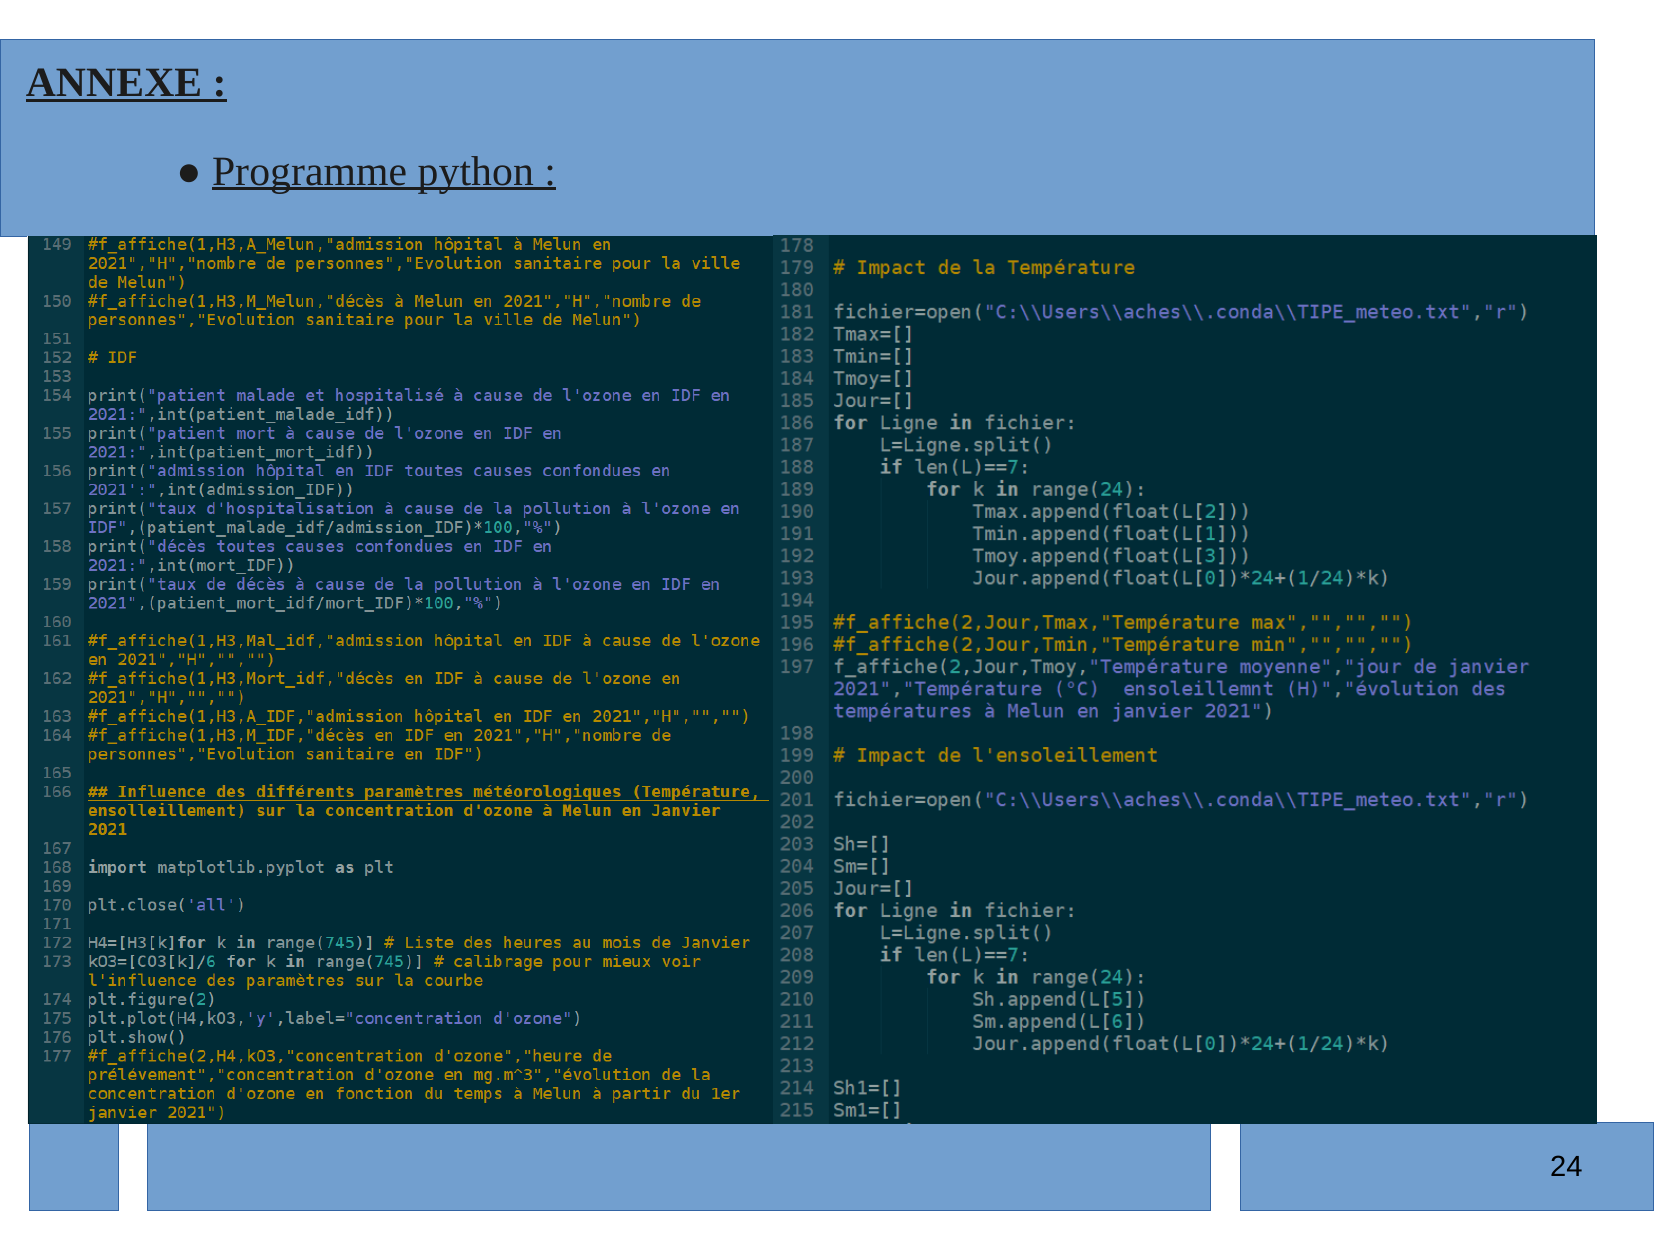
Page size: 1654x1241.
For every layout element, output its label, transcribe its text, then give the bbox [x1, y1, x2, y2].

picture [859, 907, 866, 917]
picture [1022, 685, 1030, 695]
picture [1290, 575, 1294, 586]
picture [683, 295, 689, 306]
picture [884, 1080, 888, 1096]
picture [928, 685, 959, 699]
picture [1252, 641, 1283, 650]
picture [411, 525, 421, 532]
picture [1438, 685, 1457, 695]
picture [1311, 305, 1319, 318]
picture [1160, 707, 1169, 717]
picture [997, 305, 1006, 318]
picture [833, 614, 855, 628]
picture [401, 1016, 411, 1023]
picture [238, 506, 245, 513]
picture [975, 929, 982, 939]
picture [247, 296, 255, 306]
picture [951, 441, 960, 451]
picture [1508, 663, 1517, 673]
picture [1197, 504, 1202, 520]
picture [593, 808, 600, 815]
picture [986, 1040, 1005, 1050]
picture [1080, 796, 1088, 806]
picture [963, 707, 971, 717]
picture [895, 1102, 899, 1118]
picture [351, 1091, 362, 1098]
picture [1253, 304, 1261, 318]
picture [1032, 703, 1040, 717]
picture [1369, 685, 1377, 695]
picture [1147, 304, 1155, 318]
picture [884, 1102, 888, 1118]
picture [976, 660, 981, 673]
picture [1011, 663, 1018, 673]
picture [1312, 1037, 1319, 1051]
picture [836, 882, 842, 894]
picture [1147, 749, 1156, 761]
picture [603, 940, 611, 947]
picture [1044, 974, 1052, 983]
picture [858, 308, 866, 318]
picture [1137, 574, 1146, 584]
picture [1242, 571, 1247, 579]
picture [472, 1091, 487, 1102]
picture [570, 714, 578, 721]
picture [974, 505, 983, 517]
picture [94, 258, 100, 266]
picture [406, 1053, 421, 1061]
picture [405, 808, 413, 815]
picture [895, 326, 900, 342]
picture [1032, 552, 1040, 562]
picture [1255, 1037, 1261, 1045]
picture [204, 393, 213, 400]
picture [1392, 796, 1413, 806]
picture [1228, 641, 1239, 650]
picture [1067, 752, 1076, 761]
picture [1067, 974, 1075, 987]
picture [583, 789, 600, 800]
picture [963, 949, 972, 961]
picture [1219, 570, 1224, 586]
picture [371, 544, 382, 551]
picture [1089, 748, 1098, 761]
picture [928, 464, 947, 473]
picture [906, 796, 925, 806]
picture [1172, 619, 1191, 628]
picture [1102, 793, 1110, 808]
picture [1057, 907, 1065, 916]
picture [168, 1050, 174, 1061]
picture [1160, 527, 1168, 540]
picture [120, 447, 124, 457]
picture [928, 419, 937, 429]
picture [858, 663, 866, 673]
picture [159, 1035, 166, 1042]
picture [218, 937, 222, 947]
picture [1197, 1036, 1202, 1052]
picture [986, 703, 994, 717]
picture [1264, 308, 1273, 318]
picture [1287, 793, 1296, 808]
picture [584, 468, 599, 475]
picture [148, 317, 154, 324]
picture [1010, 508, 1017, 517]
picture [1358, 571, 1363, 579]
picture [205, 1091, 213, 1098]
picture [1091, 308, 1098, 318]
picture [1276, 663, 1295, 673]
picture [1322, 305, 1331, 318]
picture [284, 865, 289, 875]
picture [474, 789, 487, 796]
picture [1125, 548, 1133, 562]
picture [401, 789, 422, 796]
picture [917, 704, 924, 717]
picture [939, 973, 948, 983]
picture [846, 885, 865, 894]
picture [1104, 991, 1109, 1007]
picture [494, 956, 501, 966]
picture [1044, 419, 1053, 429]
picture [881, 614, 890, 628]
picture [584, 1072, 591, 1079]
picture [1136, 796, 1144, 806]
picture [199, 730, 203, 740]
picture [1055, 574, 1064, 588]
picture [1195, 305, 1203, 320]
picture [477, 600, 482, 608]
picture [835, 682, 855, 695]
picture [1369, 308, 1378, 318]
picture [894, 707, 902, 717]
picture [495, 1012, 501, 1023]
picture [962, 419, 971, 429]
picture [1032, 996, 1040, 1009]
picture [1043, 793, 1052, 806]
picture [319, 408, 323, 419]
picture [952, 974, 959, 983]
picture [178, 487, 184, 494]
picture [928, 308, 948, 322]
picture [996, 752, 1016, 761]
picture [1159, 637, 1169, 650]
picture [312, 1053, 322, 1061]
picture [1193, 638, 1213, 650]
picture [728, 506, 738, 513]
picture [150, 1035, 159, 1042]
picture [247, 752, 253, 759]
picture [148, 978, 154, 985]
picture [1043, 305, 1052, 318]
picture [871, 331, 878, 340]
picture [846, 331, 866, 340]
picture [1113, 663, 1145, 677]
picture [893, 614, 901, 628]
picture [872, 858, 877, 874]
picture [628, 295, 645, 306]
picture [343, 1053, 352, 1061]
picture [148, 808, 155, 815]
picture [881, 637, 890, 650]
picture [504, 937, 510, 947]
picture [416, 468, 427, 475]
picture [1229, 308, 1248, 318]
picture [158, 865, 166, 872]
picture [1090, 1036, 1098, 1050]
picture [894, 907, 901, 917]
picture [835, 859, 867, 872]
picture [594, 582, 605, 589]
picture [1032, 508, 1040, 517]
picture [1008, 704, 1030, 717]
picture [120, 409, 124, 419]
picture [1218, 663, 1227, 673]
picture [159, 937, 163, 947]
picture [628, 676, 639, 683]
picture [1104, 504, 1108, 519]
picture [282, 752, 288, 759]
picture [416, 432, 423, 438]
picture [1020, 1018, 1029, 1032]
picture [1276, 573, 1285, 583]
picture [1009, 552, 1017, 566]
picture [1067, 508, 1086, 517]
picture [975, 482, 983, 495]
picture [836, 792, 843, 806]
picture [1356, 796, 1366, 806]
picture [584, 393, 591, 400]
picture [906, 326, 911, 342]
picture [739, 638, 747, 645]
picture [835, 1080, 854, 1094]
picture [951, 308, 970, 318]
picture [1114, 483, 1122, 495]
picture [1032, 685, 1041, 695]
picture [504, 789, 511, 795]
picture [1067, 574, 1086, 584]
picture [539, 1016, 550, 1023]
picture [895, 348, 900, 364]
picture [997, 925, 1005, 939]
picture [1127, 1014, 1131, 1029]
picture [272, 1091, 283, 1098]
picture [1174, 570, 1178, 585]
picture [1264, 796, 1273, 806]
picture [1276, 305, 1284, 320]
picture [1160, 308, 1169, 318]
picture [158, 789, 165, 796]
picture [1172, 308, 1179, 318]
picture [435, 635, 441, 645]
picture [1195, 685, 1203, 695]
picture [1057, 419, 1065, 429]
picture [915, 749, 924, 761]
picture [540, 711, 546, 721]
picture [1125, 707, 1133, 717]
picture [1311, 793, 1319, 806]
picture [1033, 907, 1040, 917]
picture [939, 929, 947, 939]
picture [1334, 571, 1342, 584]
picture [1497, 663, 1505, 673]
picture [869, 792, 877, 806]
picture [928, 796, 948, 810]
picture [951, 796, 970, 806]
picture [1287, 305, 1296, 320]
picture [257, 465, 263, 475]
picture [1160, 505, 1168, 517]
picture [1161, 663, 1169, 673]
picture [563, 789, 571, 800]
picture [1313, 681, 1317, 697]
picture [1197, 570, 1202, 586]
picture [951, 907, 971, 917]
picture [603, 959, 611, 966]
picture [120, 692, 124, 702]
picture [1080, 308, 1084, 318]
picture [1290, 681, 1294, 697]
picture [451, 749, 457, 759]
picture [1298, 682, 1308, 695]
picture [1427, 663, 1436, 673]
picture [1043, 574, 1052, 588]
picture [1160, 796, 1169, 806]
picture [1055, 552, 1064, 566]
picture [871, 682, 878, 695]
picture [500, 714, 510, 721]
picture [228, 752, 235, 759]
picture [975, 969, 983, 983]
picture [1184, 707, 1192, 717]
picture [227, 503, 233, 513]
picture [1219, 641, 1227, 650]
picture [871, 397, 891, 407]
picture [504, 1072, 512, 1079]
picture [1298, 305, 1308, 318]
picture [953, 949, 957, 963]
picture [871, 885, 891, 894]
picture [247, 636, 255, 645]
picture [1183, 685, 1192, 695]
picture [836, 394, 842, 407]
picture [1194, 616, 1213, 628]
picture [835, 1103, 856, 1116]
picture [997, 486, 1017, 495]
picture [1009, 996, 1017, 1005]
picture [1054, 752, 1065, 761]
picture [118, 468, 124, 475]
picture [1137, 508, 1156, 517]
picture [836, 659, 843, 673]
picture [1183, 571, 1192, 584]
picture [1183, 793, 1191, 808]
picture [505, 582, 516, 589]
picture [871, 659, 878, 673]
picture [474, 1072, 482, 1079]
picture [846, 397, 865, 407]
picture [859, 419, 866, 429]
text_box ● Programme python : [176, 147, 1566, 283]
picture [1090, 1015, 1099, 1027]
picture [594, 506, 609, 513]
picture [282, 487, 293, 494]
picture [904, 419, 913, 433]
picture [336, 582, 342, 589]
picture [535, 296, 539, 306]
picture [1415, 682, 1423, 695]
picture [951, 929, 960, 939]
picture [175, 1072, 184, 1079]
picture [998, 530, 1006, 540]
picture [1406, 637, 1410, 653]
picture [1092, 681, 1096, 697]
picture [939, 486, 948, 495]
picture [90, 787, 96, 796]
picture [1032, 530, 1040, 540]
picture [975, 685, 983, 695]
picture [1056, 796, 1063, 806]
picture [415, 730, 420, 740]
picture [1160, 549, 1168, 562]
picture [1276, 793, 1284, 808]
picture [1124, 641, 1156, 655]
picture [916, 659, 923, 673]
picture [638, 1072, 649, 1079]
picture [223, 786, 234, 796]
picture [94, 560, 100, 568]
picture [718, 393, 728, 400]
picture [985, 441, 994, 455]
picture [1311, 571, 1319, 586]
picture [1498, 796, 1506, 806]
picture [1114, 1036, 1122, 1050]
picture [283, 940, 293, 947]
picture [412, 676, 421, 683]
picture [997, 437, 1006, 451]
picture [985, 638, 993, 650]
picture [120, 598, 124, 608]
picture [1055, 707, 1063, 717]
picture [1473, 681, 1481, 695]
picture [953, 461, 957, 475]
picture [1043, 1040, 1052, 1054]
picture [872, 836, 877, 852]
picture [118, 544, 124, 551]
picture [118, 277, 126, 287]
picture [1264, 663, 1273, 677]
picture [1148, 552, 1156, 562]
picture [1380, 685, 1390, 695]
picture [1034, 974, 1041, 983]
picture [1009, 419, 1017, 429]
picture [151, 902, 156, 910]
picture [986, 574, 1001, 584]
picture [1112, 638, 1123, 650]
picture [1021, 926, 1029, 939]
picture [1276, 619, 1284, 628]
picture [199, 711, 203, 721]
picture [997, 793, 1006, 806]
picture [858, 682, 867, 695]
picture [104, 1091, 115, 1098]
picture [951, 707, 960, 717]
picture [1160, 571, 1168, 584]
picture [928, 907, 937, 917]
picture [1009, 1018, 1017, 1027]
picture [1067, 796, 1076, 806]
picture [326, 601, 334, 608]
picture [199, 296, 203, 306]
picture [1043, 616, 1053, 628]
picture [1485, 685, 1494, 695]
picture [1112, 616, 1123, 628]
picture [405, 317, 412, 328]
picture [228, 317, 235, 324]
picture [135, 1091, 144, 1098]
picture [99, 865, 111, 875]
picture [440, 431, 446, 438]
picture [928, 929, 936, 943]
picture [882, 796, 890, 806]
picture [1020, 415, 1028, 429]
picture [347, 865, 353, 872]
picture [659, 468, 667, 475]
picture [238, 1072, 253, 1079]
picture [1104, 1036, 1108, 1052]
picture [1067, 486, 1075, 499]
picture [134, 752, 140, 759]
picture [904, 641, 913, 650]
picture [27, 236, 83, 1124]
picture [1217, 681, 1226, 695]
picture [1197, 526, 1202, 542]
picture [1137, 1040, 1146, 1050]
picture [1301, 1037, 1307, 1050]
picture [228, 544, 243, 551]
picture [1183, 549, 1192, 562]
picture [836, 304, 843, 318]
picture [1043, 530, 1052, 544]
picture [165, 978, 174, 985]
picture [208, 1012, 213, 1023]
picture [894, 663, 901, 673]
picture [371, 789, 378, 796]
picture [1427, 305, 1435, 318]
picture [451, 673, 457, 683]
picture [986, 663, 1001, 673]
picture [985, 530, 995, 540]
picture [430, 714, 437, 724]
picture [336, 389, 342, 400]
picture [929, 969, 936, 983]
picture [1183, 305, 1191, 320]
picture [904, 907, 913, 921]
picture [1125, 504, 1133, 517]
picture [1078, 974, 1088, 983]
picture [1032, 1018, 1040, 1032]
picture [1124, 619, 1156, 633]
picture [416, 540, 422, 551]
picture [904, 707, 913, 717]
picture [99, 787, 106, 796]
picture [1392, 308, 1413, 318]
picture [594, 1050, 600, 1061]
picture [134, 317, 144, 324]
picture [1101, 660, 1111, 673]
picture [927, 708, 935, 717]
picture [870, 375, 878, 389]
picture [1125, 308, 1133, 318]
picture [1008, 685, 1016, 695]
picture [452, 1072, 461, 1079]
picture [1022, 641, 1030, 650]
picture [624, 711, 628, 721]
picture [1055, 508, 1064, 522]
picture [916, 907, 923, 916]
picture [282, 978, 294, 985]
picture [1450, 305, 1458, 318]
picture [534, 1050, 540, 1061]
picture [1242, 1037, 1249, 1044]
picture [168, 672, 174, 683]
picture [1090, 526, 1098, 540]
picture [673, 808, 679, 815]
picture [95, 657, 105, 664]
picture [1090, 570, 1098, 584]
picture [952, 486, 959, 495]
picture [1172, 641, 1191, 650]
picture [90, 956, 94, 966]
picture [416, 317, 427, 324]
picture [1228, 619, 1239, 628]
picture [199, 1107, 203, 1117]
picture [953, 637, 957, 653]
picture [327, 789, 333, 796]
picture [1043, 508, 1052, 522]
picture [561, 468, 569, 475]
picture [155, 1072, 166, 1079]
picture [1160, 1037, 1168, 1050]
picture [197, 563, 205, 570]
picture [313, 1091, 322, 1098]
picture [94, 409, 100, 417]
picture [927, 637, 935, 650]
picture [94, 692, 100, 700]
picture [883, 836, 887, 852]
picture [1205, 681, 1214, 695]
picture [1522, 304, 1526, 320]
picture [178, 468, 186, 475]
picture [120, 258, 124, 268]
picture [881, 705, 891, 717]
picture [267, 808, 274, 815]
picture [1348, 570, 1352, 585]
picture [974, 991, 993, 1005]
picture [361, 393, 368, 404]
picture [1148, 1040, 1156, 1050]
picture [953, 660, 960, 668]
picture [1031, 660, 1041, 673]
picture [1125, 1036, 1133, 1050]
picture [343, 468, 352, 475]
picture [1521, 663, 1529, 673]
picture [118, 978, 124, 985]
picture [327, 710, 333, 721]
picture [1054, 619, 1075, 628]
picture [1171, 707, 1181, 717]
picture [1101, 752, 1144, 761]
picture [1183, 660, 1191, 673]
picture [1334, 305, 1342, 318]
picture [401, 544, 411, 551]
picture [882, 308, 890, 318]
picture [185, 1013, 189, 1023]
picture [326, 317, 332, 324]
picture [1380, 793, 1388, 806]
picture [892, 752, 913, 761]
picture [1021, 793, 1029, 808]
picture [1276, 1039, 1285, 1048]
picture [392, 714, 400, 721]
picture [481, 1053, 489, 1061]
picture [534, 1089, 545, 1098]
picture [702, 940, 708, 947]
picture [238, 578, 244, 589]
picture [247, 673, 255, 683]
picture [99, 824, 106, 834]
picture [1020, 903, 1028, 916]
picture [367, 714, 373, 721]
picture [1043, 708, 1051, 717]
picture [1206, 704, 1215, 717]
picture [938, 619, 949, 628]
picture [472, 1016, 480, 1023]
picture [833, 748, 845, 761]
picture [905, 926, 913, 939]
picture [1020, 996, 1029, 1009]
picture [237, 601, 245, 608]
picture [1148, 707, 1156, 717]
picture [1102, 305, 1110, 320]
picture [1137, 530, 1146, 540]
picture [357, 714, 363, 721]
picture [835, 836, 854, 850]
picture [1009, 907, 1017, 917]
picture [1044, 907, 1053, 917]
picture [277, 450, 284, 457]
picture [573, 315, 581, 324]
picture [835, 350, 844, 362]
picture [1301, 571, 1307, 584]
picture [521, 638, 530, 645]
picture [1208, 527, 1214, 540]
picture [1114, 707, 1120, 721]
picture [1046, 440, 1050, 453]
picture [148, 525, 155, 536]
picture [904, 619, 913, 628]
text_box ANNEXE : [25, 59, 1001, 153]
picture [1125, 685, 1144, 695]
picture [1427, 793, 1435, 806]
picture [1090, 548, 1098, 562]
picture [1114, 550, 1122, 562]
picture [168, 710, 174, 721]
picture [859, 1103, 866, 1116]
picture [1020, 752, 1029, 761]
picture [846, 907, 855, 917]
picture [1043, 748, 1052, 761]
picture [1067, 552, 1086, 562]
picture [563, 805, 576, 815]
picture [975, 441, 982, 451]
picture [906, 393, 911, 409]
picture [317, 729, 323, 740]
picture [895, 881, 900, 896]
text_box 24 [1535, 1142, 1625, 1218]
picture [415, 710, 421, 721]
picture [1136, 707, 1144, 717]
picture [504, 808, 511, 815]
picture [1104, 570, 1108, 586]
picture [907, 348, 911, 364]
picture [904, 663, 912, 672]
picture [168, 238, 174, 249]
picture [425, 544, 431, 551]
picture [859, 1081, 866, 1094]
picture [1078, 486, 1088, 495]
picture [1369, 1036, 1377, 1050]
picture [881, 951, 891, 961]
picture [881, 416, 890, 429]
picture [894, 419, 902, 429]
picture [1159, 615, 1169, 628]
picture [1115, 997, 1122, 1005]
picture [985, 508, 1006, 517]
picture [973, 549, 983, 562]
picture [846, 707, 878, 721]
picture [450, 638, 457, 649]
picture [1462, 663, 1480, 672]
picture [939, 441, 947, 451]
picture [1090, 504, 1098, 517]
picture [1240, 663, 1250, 672]
picture [881, 904, 890, 917]
picture [247, 730, 255, 740]
picture [928, 481, 936, 495]
picture [1104, 548, 1108, 564]
picture [915, 619, 924, 628]
picture [514, 676, 520, 683]
picture [1104, 526, 1108, 540]
picture [1090, 993, 1099, 1005]
picture [1358, 1037, 1365, 1044]
picture [1450, 793, 1458, 806]
picture [1021, 438, 1029, 451]
picture [1078, 707, 1097, 717]
picture [847, 796, 855, 806]
picture [425, 506, 431, 513]
picture [1255, 571, 1262, 577]
picture [194, 525, 204, 532]
picture [1427, 685, 1435, 695]
picture [1218, 796, 1226, 806]
picture [1450, 663, 1456, 677]
picture [835, 415, 843, 429]
picture [1008, 530, 1016, 540]
picture [1369, 570, 1378, 584]
picture [1220, 526, 1224, 542]
picture [1217, 704, 1226, 717]
picture [669, 676, 678, 683]
picture [1406, 615, 1410, 630]
picture [1043, 663, 1065, 673]
picture [1369, 796, 1378, 806]
picture [962, 681, 972, 695]
picture [962, 638, 972, 650]
picture [1056, 308, 1063, 318]
picture [326, 431, 332, 438]
picture [962, 616, 972, 628]
picture [471, 544, 480, 551]
picture [1034, 486, 1041, 495]
picture [1172, 796, 1180, 806]
picture [1032, 793, 1040, 808]
picture [869, 619, 878, 628]
picture [996, 619, 1016, 628]
picture [916, 419, 923, 429]
picture [1195, 793, 1203, 808]
picture [835, 327, 844, 340]
picture [1067, 308, 1076, 318]
picture [1160, 685, 1169, 695]
picture [1220, 1036, 1224, 1052]
picture [917, 929, 925, 939]
picture [941, 707, 948, 717]
picture [274, 1072, 283, 1079]
picture [1356, 308, 1366, 318]
picture [1393, 663, 1401, 672]
picture [361, 506, 372, 513]
picture [1055, 1040, 1064, 1054]
picture [985, 929, 994, 943]
picture [973, 527, 983, 540]
picture [268, 956, 272, 966]
picture [1009, 441, 1018, 451]
picture [1171, 663, 1180, 672]
picture [974, 571, 981, 584]
picture [540, 544, 550, 551]
picture [916, 459, 924, 473]
picture [1439, 308, 1447, 318]
picture [1265, 571, 1273, 584]
picture [836, 704, 843, 717]
picture [673, 959, 680, 966]
picture [894, 947, 901, 961]
picture [985, 616, 993, 628]
picture [1033, 419, 1041, 429]
picture [893, 308, 902, 318]
picture [1183, 505, 1192, 517]
picture [1229, 685, 1260, 695]
picture [1357, 683, 1366, 695]
picture [846, 375, 867, 384]
picture [895, 371, 900, 386]
picture [1125, 796, 1133, 806]
picture [1219, 548, 1224, 564]
picture [237, 393, 245, 400]
picture [1043, 638, 1053, 650]
picture [613, 317, 619, 324]
picture [1078, 682, 1087, 695]
picture [316, 789, 323, 795]
picture [996, 641, 1016, 650]
picture [1054, 641, 1086, 650]
picture [199, 673, 203, 683]
picture [356, 525, 364, 532]
picture [267, 296, 278, 306]
picture [985, 552, 1007, 562]
picture [179, 956, 183, 966]
picture [1148, 577, 1156, 584]
picture [938, 748, 960, 761]
picture [846, 353, 877, 362]
picture [1149, 685, 1156, 695]
picture [415, 296, 423, 306]
picture [227, 487, 235, 494]
picture [953, 615, 957, 630]
picture [1148, 661, 1157, 673]
picture [973, 748, 982, 761]
picture [1265, 1037, 1272, 1049]
picture [95, 485, 100, 493]
picture [938, 641, 949, 650]
picture [1253, 663, 1262, 673]
picture [1055, 486, 1063, 495]
picture [243, 412, 249, 419]
picture [1391, 681, 1400, 695]
picture [1055, 530, 1064, 544]
picture [248, 1050, 252, 1061]
picture [168, 635, 174, 645]
picture [1220, 504, 1224, 520]
picture [869, 752, 890, 766]
picture [869, 641, 878, 650]
picture [1334, 1037, 1342, 1049]
picture [451, 522, 457, 532]
picture [1194, 663, 1202, 673]
picture [1067, 1014, 1075, 1027]
picture [894, 459, 901, 473]
picture [277, 412, 284, 419]
picture [1067, 530, 1086, 540]
picture [1044, 486, 1052, 495]
picture [1403, 685, 1411, 695]
picture [1147, 792, 1155, 806]
picture [1067, 991, 1075, 1005]
picture [1264, 682, 1272, 695]
picture [105, 522, 111, 532]
picture [774, 283, 828, 1124]
picture [858, 796, 866, 806]
picture [858, 749, 866, 761]
picture [1067, 663, 1075, 677]
picture [1021, 305, 1029, 320]
picture [1219, 619, 1227, 628]
picture [895, 393, 900, 409]
picture [1497, 685, 1504, 695]
picture [915, 682, 925, 695]
picture [228, 1088, 234, 1098]
picture [1011, 1040, 1018, 1049]
picture [881, 464, 891, 473]
picture [356, 638, 364, 645]
picture [834, 372, 844, 384]
picture [1055, 974, 1063, 983]
picture [1125, 526, 1133, 540]
picture [1044, 996, 1063, 1005]
picture [1298, 793, 1308, 806]
picture [1381, 305, 1388, 318]
picture [1253, 792, 1261, 806]
picture [1415, 659, 1423, 673]
picture [951, 419, 960, 429]
picture [1114, 970, 1122, 982]
picture [835, 903, 843, 916]
picture [987, 903, 994, 916]
picture [986, 685, 994, 695]
picture [1032, 305, 1040, 320]
picture [1171, 681, 1180, 695]
picture [237, 431, 245, 438]
picture [683, 1088, 689, 1098]
picture [1022, 619, 1030, 628]
picture [406, 638, 421, 645]
picture [1230, 704, 1239, 717]
picture [1218, 308, 1226, 318]
picture [1032, 1040, 1040, 1050]
picture [1127, 991, 1131, 1007]
picture [148, 280, 154, 287]
picture [649, 393, 658, 400]
picture [927, 615, 935, 628]
picture [882, 659, 890, 673]
picture [1208, 663, 1215, 673]
picture [1322, 793, 1342, 806]
picture [998, 907, 1005, 917]
picture [987, 415, 994, 429]
picture [1010, 929, 1018, 939]
picture [1298, 663, 1306, 672]
picture [193, 808, 210, 815]
picture [662, 789, 689, 800]
picture [1197, 548, 1202, 564]
picture [1229, 796, 1248, 806]
picture [907, 881, 911, 896]
picture [282, 317, 293, 324]
picture [1439, 796, 1447, 806]
picture [1032, 574, 1040, 584]
picture [336, 959, 342, 966]
picture [905, 439, 925, 451]
picture [975, 1037, 981, 1050]
picture [869, 304, 877, 318]
picture [1114, 504, 1122, 517]
picture [440, 978, 446, 985]
picture [906, 308, 925, 318]
picture [1043, 552, 1052, 566]
picture [594, 729, 615, 740]
picture [1137, 552, 1146, 562]
picture [104, 1110, 115, 1117]
picture [683, 506, 698, 513]
picture [1252, 619, 1273, 628]
picture [1067, 1040, 1086, 1050]
picture [833, 637, 855, 650]
picture [1148, 530, 1156, 540]
picture [1206, 1037, 1212, 1047]
picture [683, 808, 689, 815]
picture [1113, 305, 1122, 320]
picture [1485, 663, 1493, 673]
picture [228, 468, 243, 475]
picture [1031, 752, 1041, 761]
picture [893, 796, 902, 806]
picture [120, 560, 124, 570]
picture [1311, 663, 1320, 673]
picture [1115, 572, 1121, 584]
picture [608, 393, 619, 400]
picture [883, 858, 887, 874]
picture [893, 637, 901, 650]
picture [1114, 526, 1122, 540]
picture [1369, 663, 1384, 673]
picture [881, 926, 890, 939]
picture [894, 1080, 899, 1096]
picture [928, 663, 937, 673]
picture [846, 419, 855, 429]
picture [118, 506, 124, 513]
picture [998, 419, 1006, 429]
picture [928, 441, 936, 455]
picture [916, 947, 924, 961]
picture [1136, 308, 1144, 318]
picture [1113, 793, 1118, 801]
picture [406, 1072, 421, 1079]
picture [1091, 796, 1098, 806]
picture [997, 973, 1017, 983]
picture [1125, 570, 1133, 584]
picture [120, 824, 124, 834]
picture [1079, 619, 1087, 628]
picture [1357, 663, 1363, 677]
picture [963, 461, 972, 473]
picture [1183, 1037, 1191, 1050]
picture [1044, 1018, 1063, 1027]
picture [401, 1091, 411, 1098]
picture [227, 525, 235, 532]
picture [928, 951, 947, 961]
picture [998, 682, 1005, 695]
picture [371, 1016, 382, 1023]
picture [1104, 1014, 1109, 1029]
picture [114, 865, 120, 872]
picture [881, 438, 890, 451]
picture [341, 1072, 352, 1079]
picture [974, 1015, 995, 1027]
picture [1242, 704, 1249, 717]
picture [847, 308, 855, 318]
picture [907, 371, 911, 387]
picture [1078, 748, 1087, 761]
picture [1183, 527, 1192, 540]
picture [272, 467, 279, 479]
picture [463, 974, 467, 985]
picture [1011, 574, 1018, 584]
picture [915, 641, 924, 650]
picture [118, 393, 124, 400]
picture [336, 714, 344, 721]
